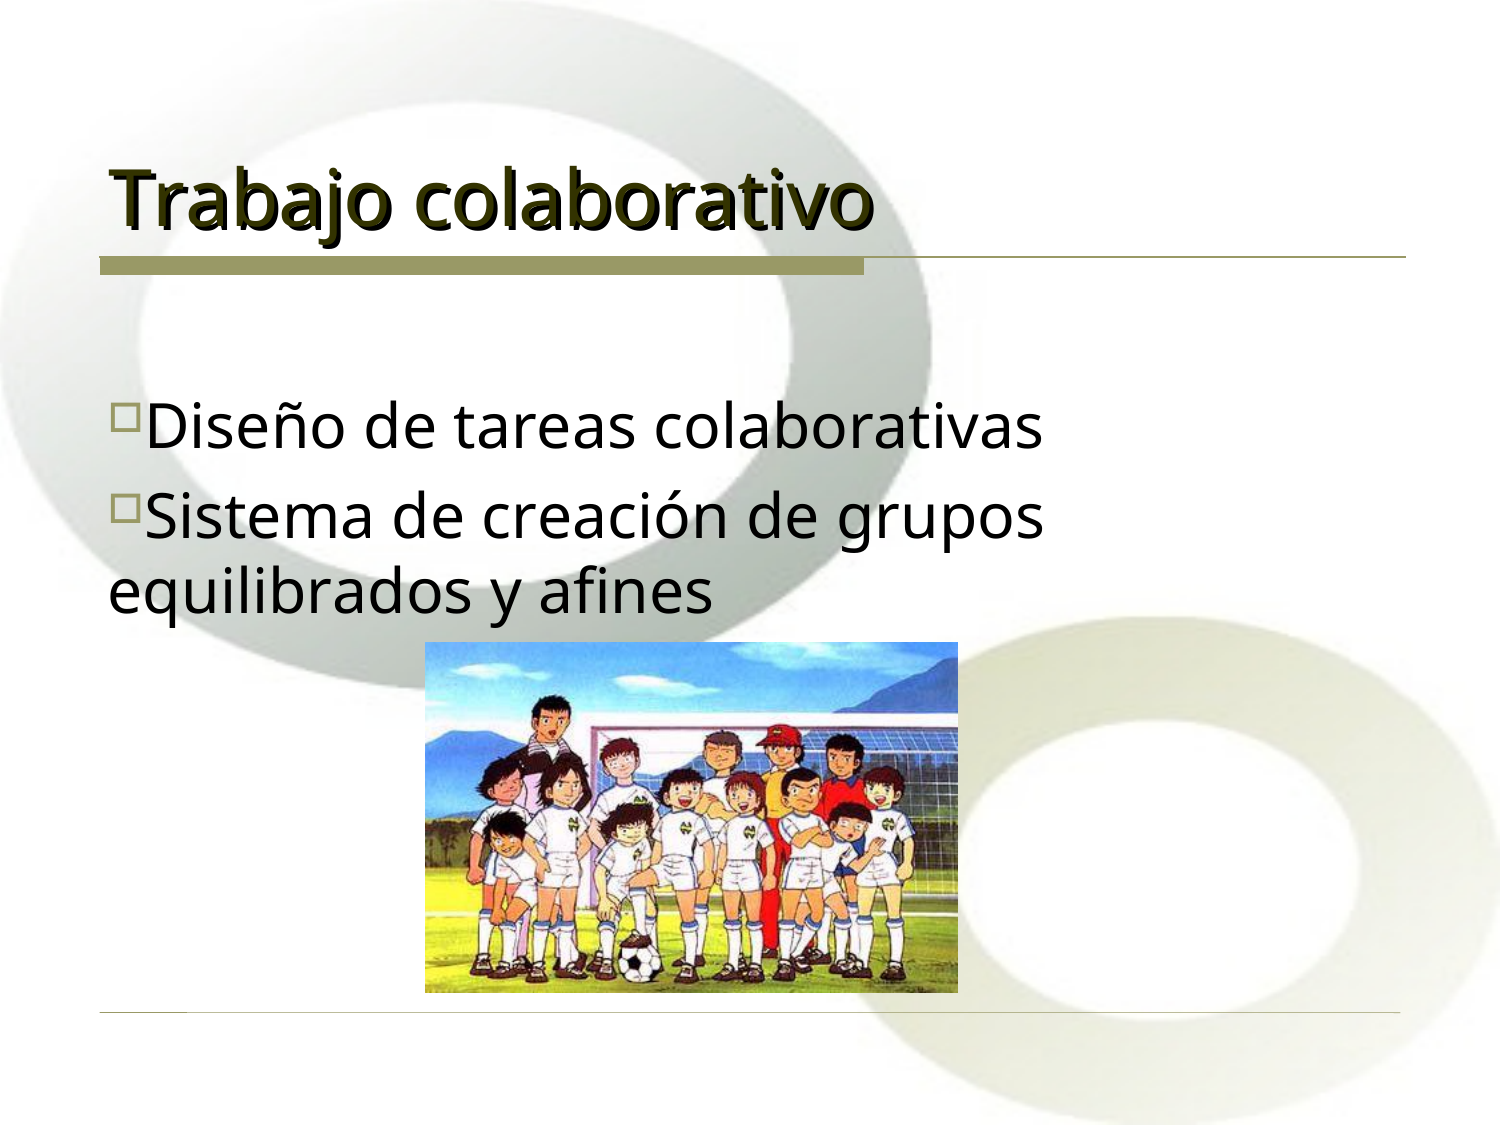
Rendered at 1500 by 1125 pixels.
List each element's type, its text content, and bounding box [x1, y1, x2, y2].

picture [0, 0, 1500, 1125]
title Trabajo colaborativo [94, 50, 1407, 250]
list Diseño de tareas colaborativas Sistema de creación de grupos equilibrados y afines [92, 287, 1353, 1013]
